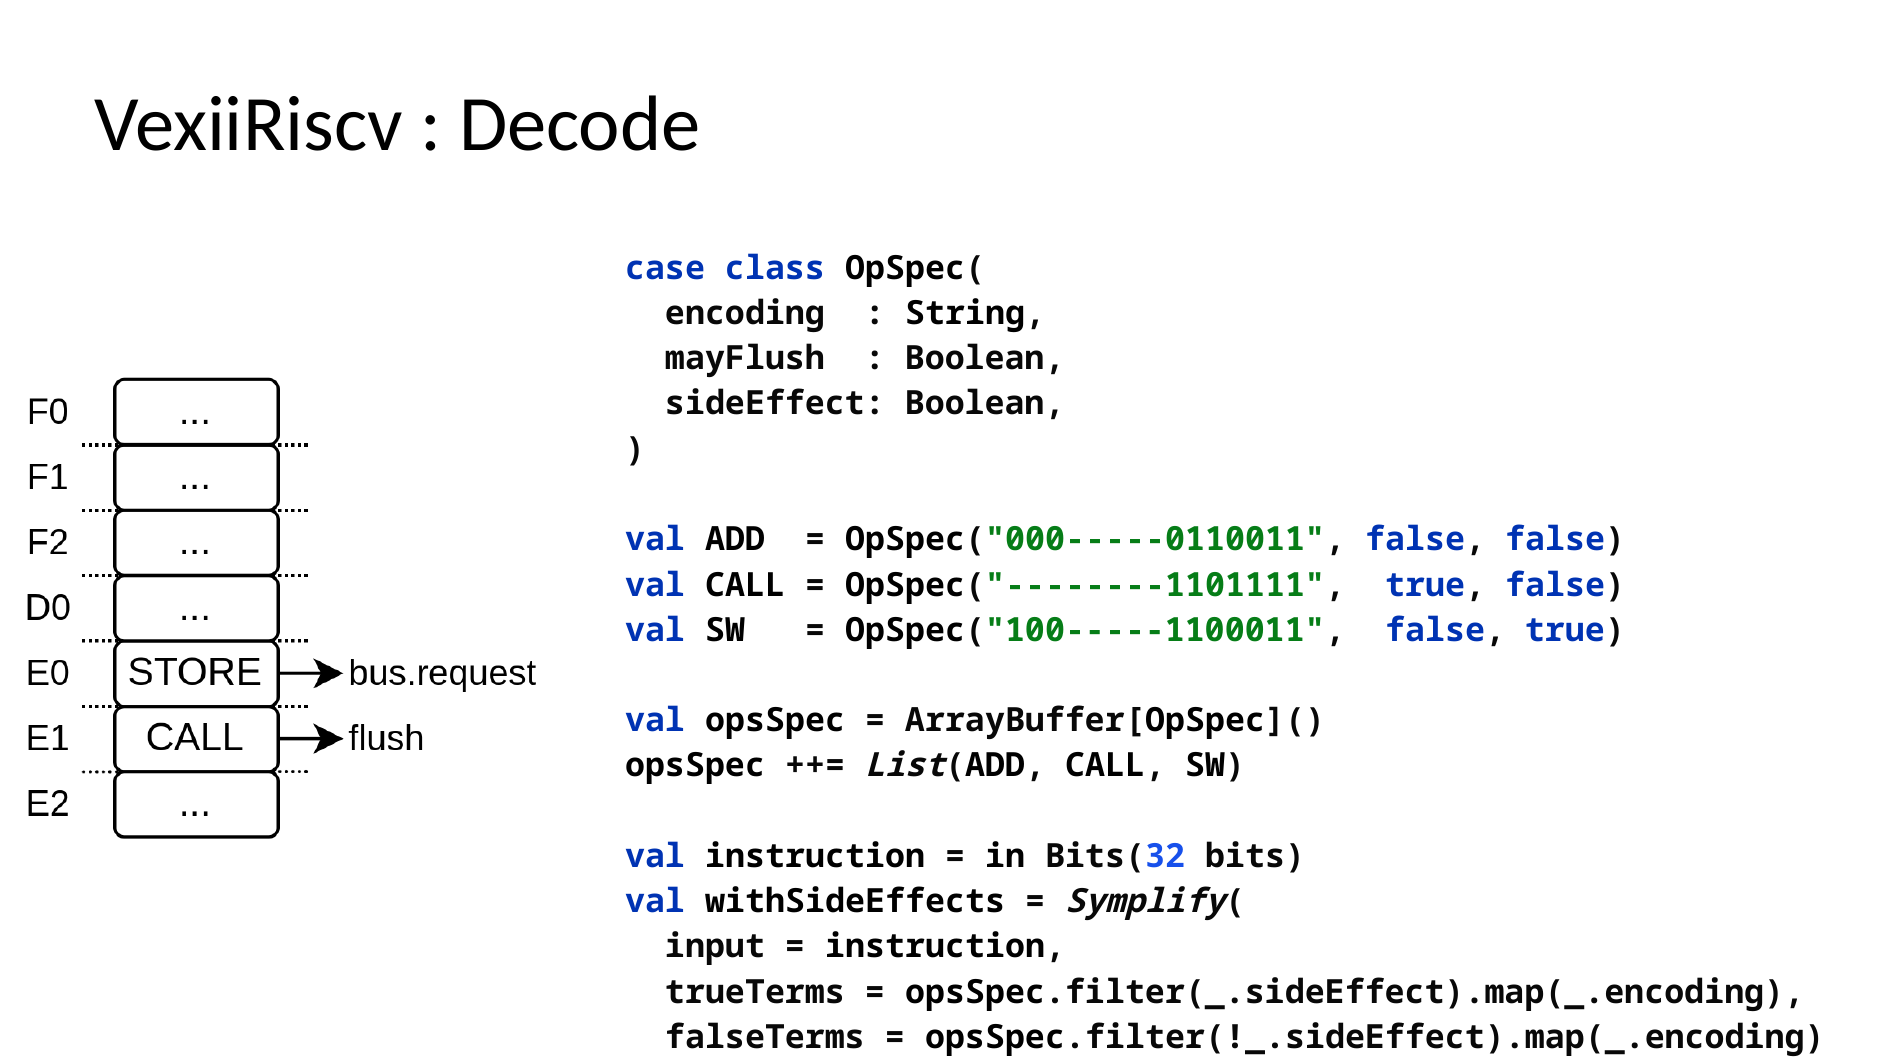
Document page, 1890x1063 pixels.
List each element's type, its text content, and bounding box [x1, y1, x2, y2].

title VexiiRiscv : Decode [94, 42, 1796, 220]
picture [0, 345, 603, 875]
text_box case class OpSpec( encoding : String, mayFlush : Boolean, sideEffect: Boolean, ) val ADD = OpSpec("000-----0110011", false, false) val CALL = OpSpec("--------1101111", true, false) val SW = OpSpec("100-----1100011", false, true) val opsSpec = ArrayBuffer[OpSpec]() opsSpec ++= List(ADD, CALL, SW) val instruction = in Bits(32 bits) val withSideEffects = Symplify( input = instruction, trueTerms = opsSpec.filter(_.sideEffect).map(_.encoding), falseTerms = opsSpec.filter(!_.sideEffect).map(_.encoding) ) [610, 236, 1890, 1063]
